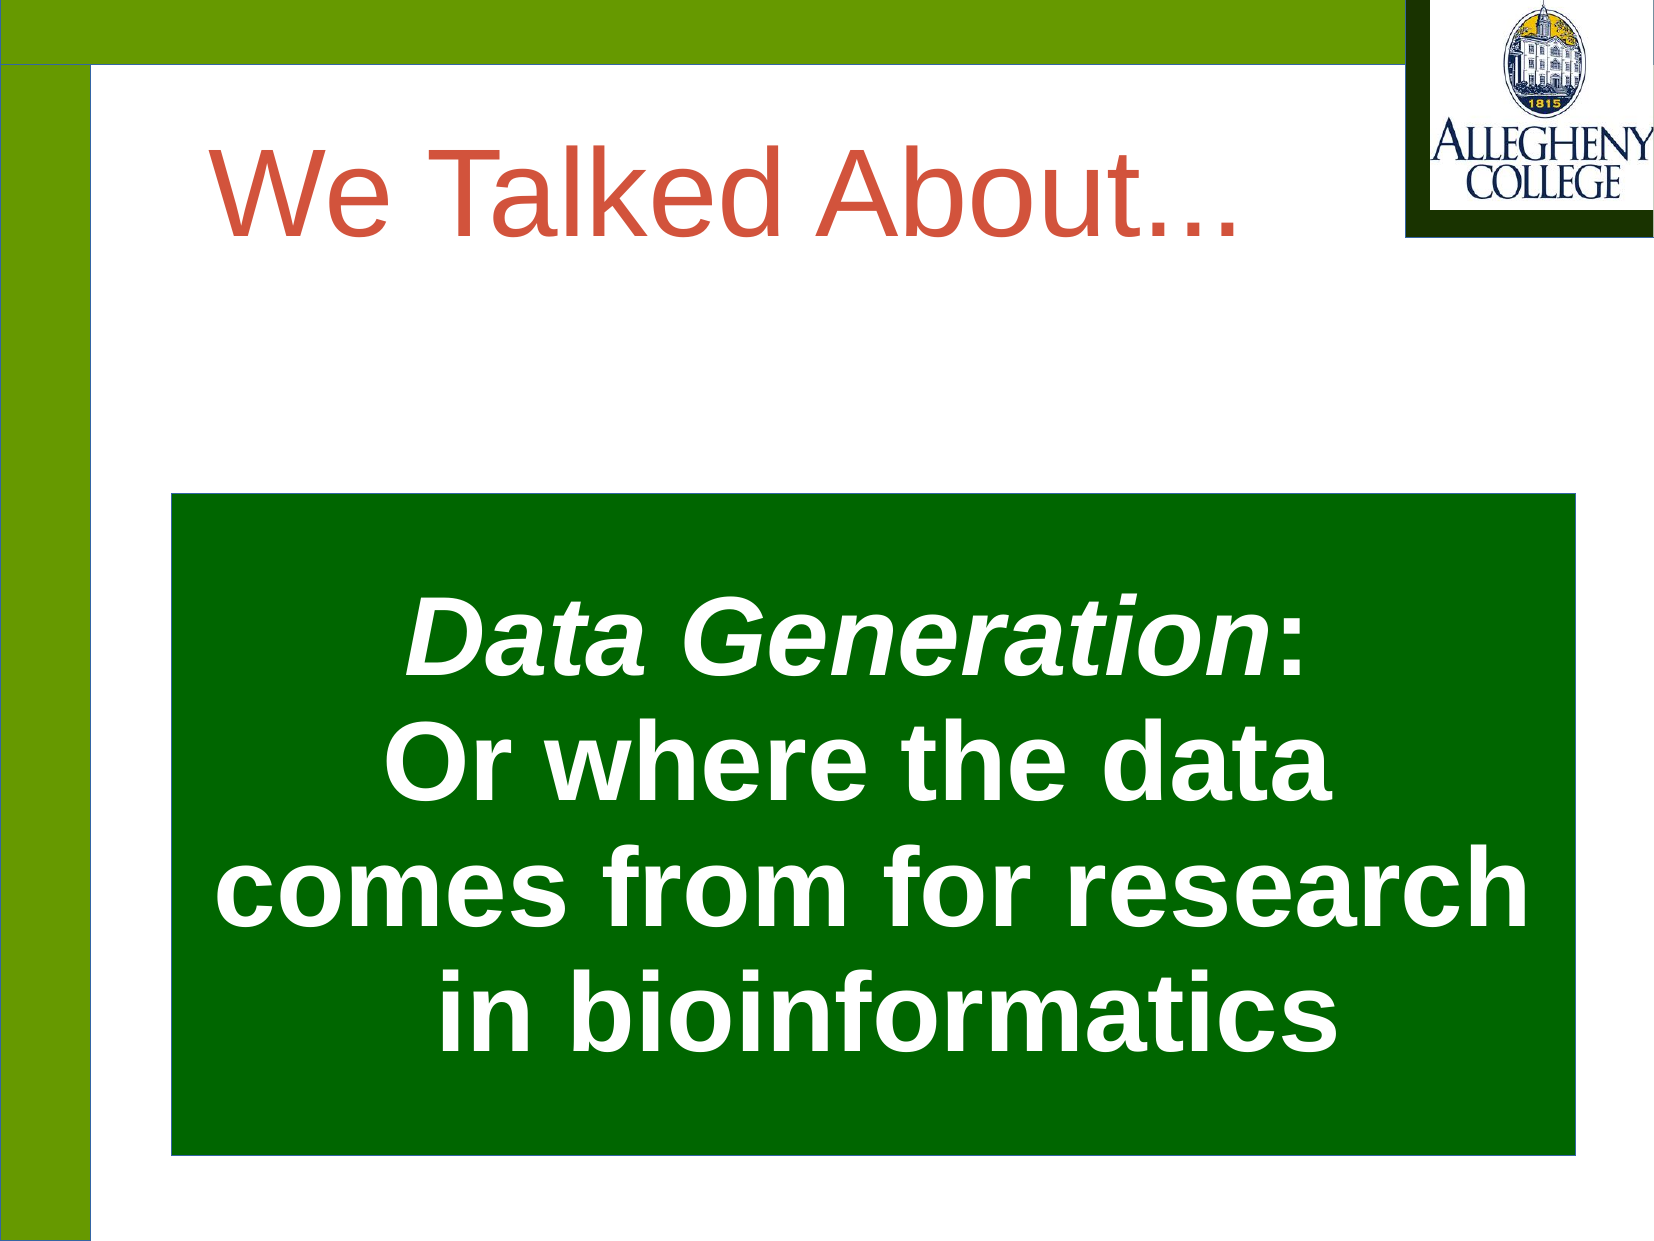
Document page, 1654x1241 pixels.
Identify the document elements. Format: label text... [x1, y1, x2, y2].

picture [1430, 0, 1654, 210]
text_box Data Generation: Or where the data comes from for research in bioinformatics [171, 493, 1576, 1156]
text_box [0, 0, 1654, 1241]
text_box We Talked About... [193, 104, 1378, 268]
